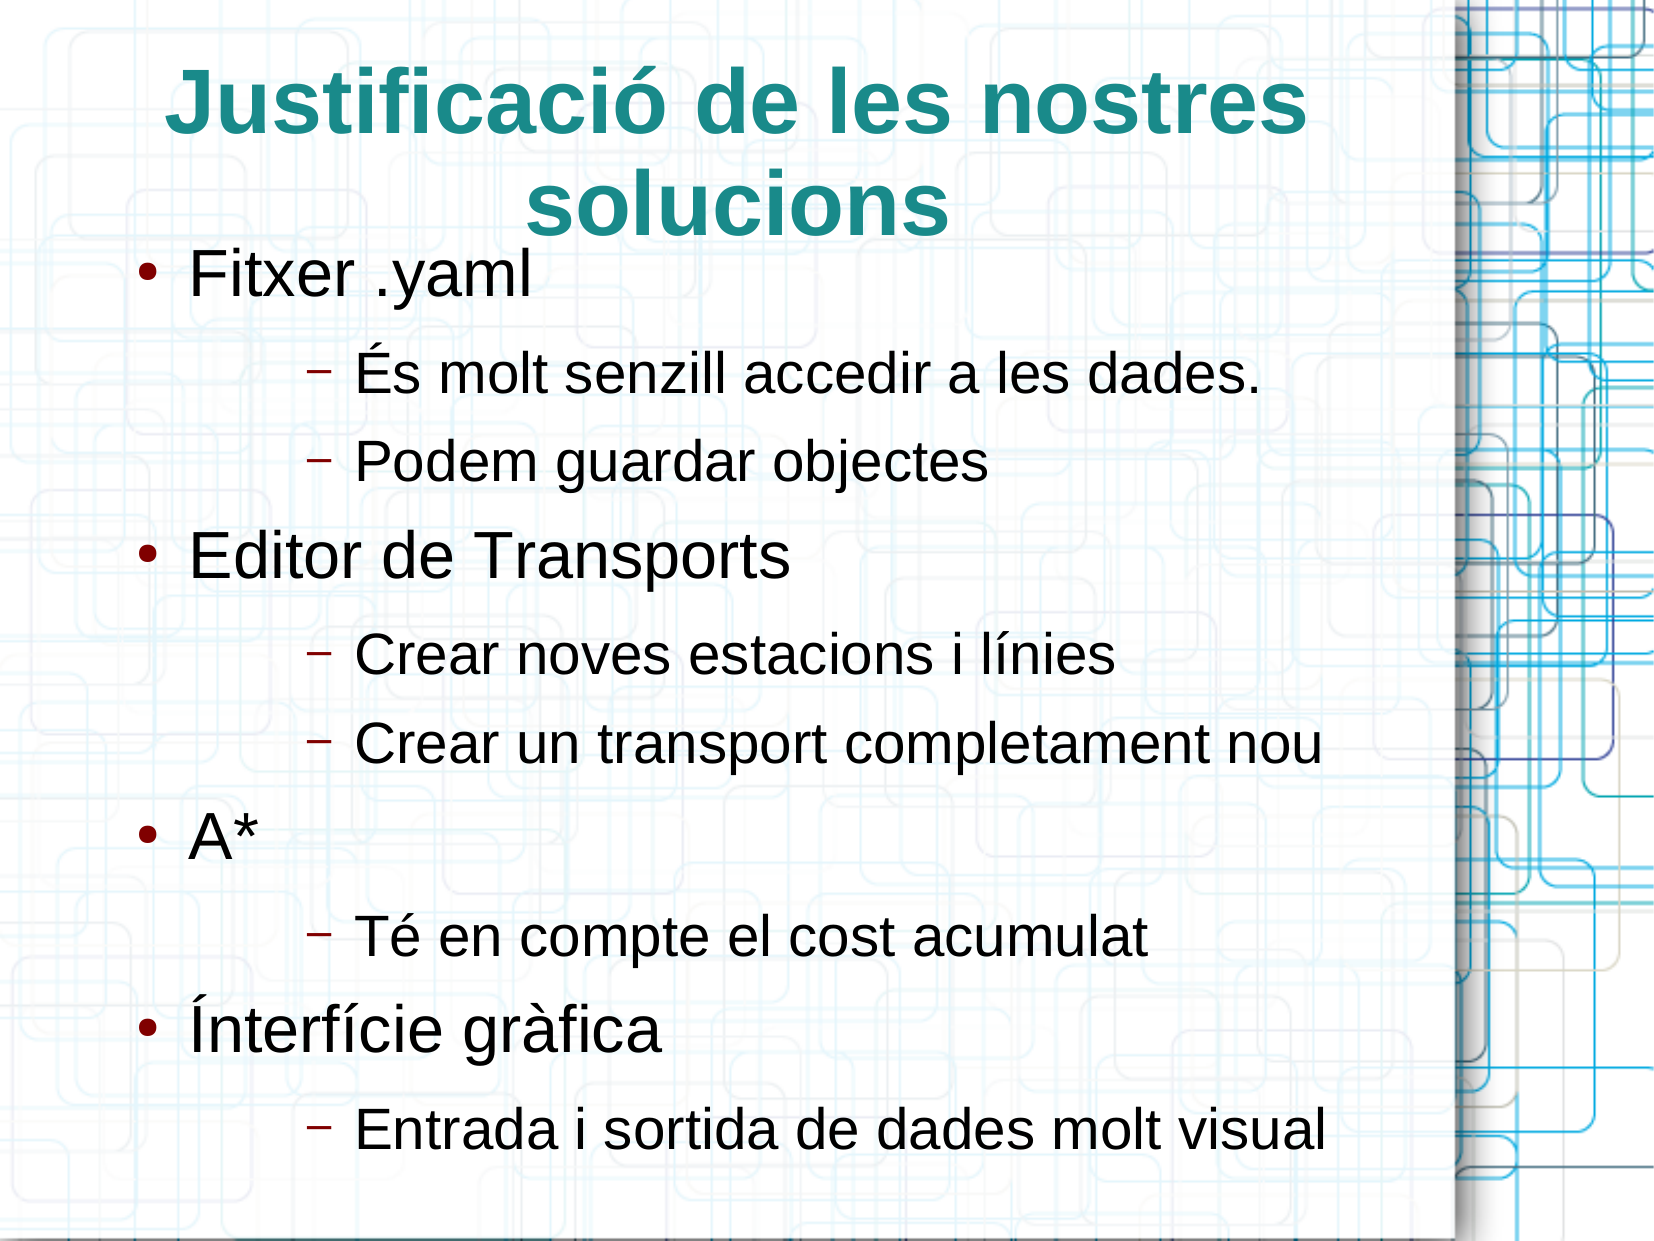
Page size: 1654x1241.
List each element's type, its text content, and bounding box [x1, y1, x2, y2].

title Justificació de les nostres solucions [59, 49, 1418, 257]
list Fitxer .yaml És molt senzill accedir a les dades. Podem guardar objectes Editor de Transports Crear noves estacions i línies Crear un transport completament nou A* Té en compte el cost acumulat Ínterfície gràfica Entrada i sortida de dades molt visual [118, 236, 1418, 1162]
picture [0, 0, 1654, 1241]
